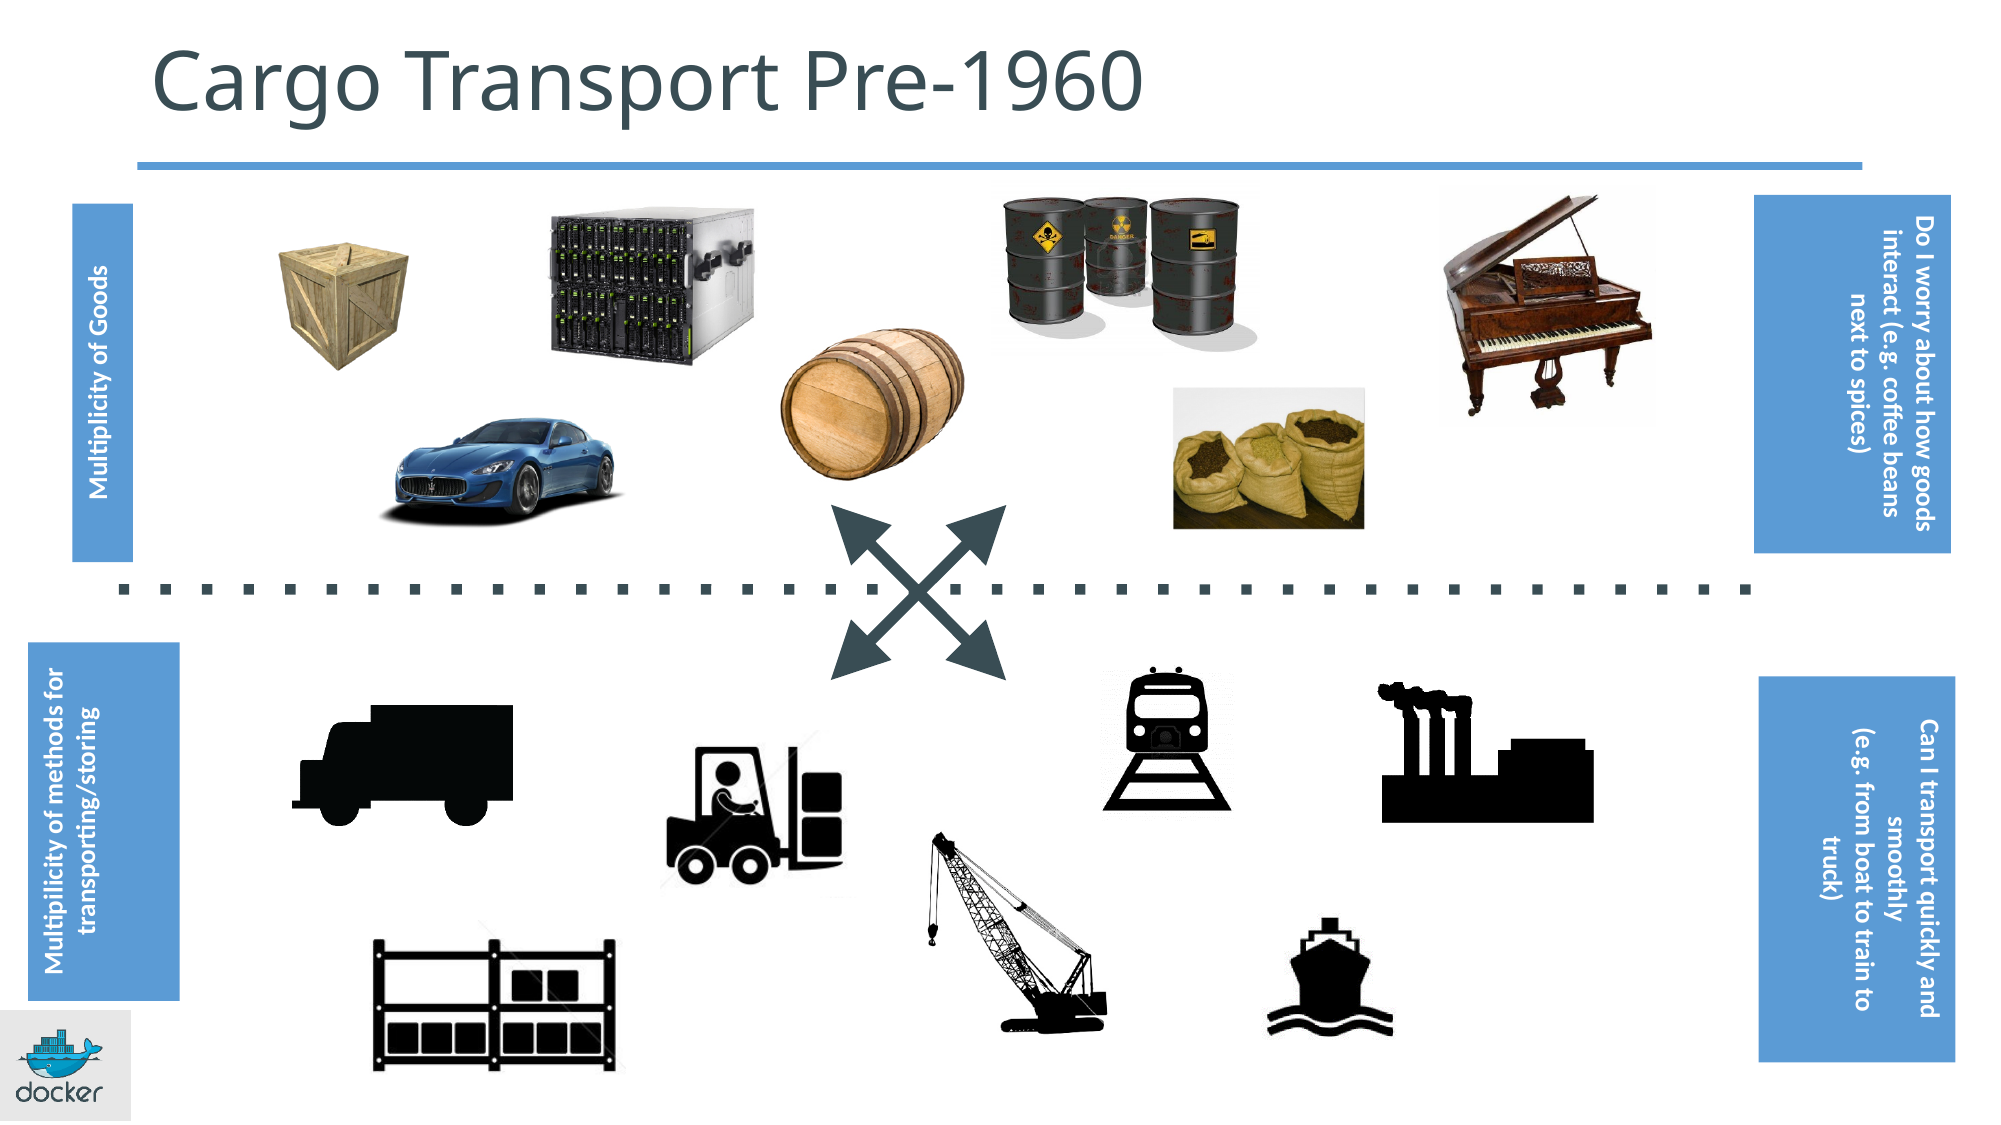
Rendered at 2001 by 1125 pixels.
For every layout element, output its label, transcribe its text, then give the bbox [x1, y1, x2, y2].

picture [278, 242, 409, 371]
picture [1261, 909, 1399, 1047]
picture [0, 1010, 131, 1121]
picture [369, 374, 630, 541]
picture [1439, 185, 1656, 427]
picture [541, 177, 1374, 563]
picture [1377, 682, 1598, 823]
text_box Multiplicity of Goods [72, 203, 133, 563]
picture [355, 920, 626, 1079]
text_box Do I worry about how goods interact (e.g. coffee beans next to spices) [1754, 194, 1951, 554]
text_box Can I transport quickly and smoothly (e.g. from boat to train to truck) [1758, 676, 1956, 1063]
picture [1098, 664, 1236, 821]
picture [292, 705, 513, 826]
title Cargo Transport Pre-1960 [135, 29, 1861, 139]
text_box Multipilicity of methods for transporting/storing [28, 642, 180, 1001]
picture [660, 730, 869, 898]
picture [915, 825, 1119, 1040]
